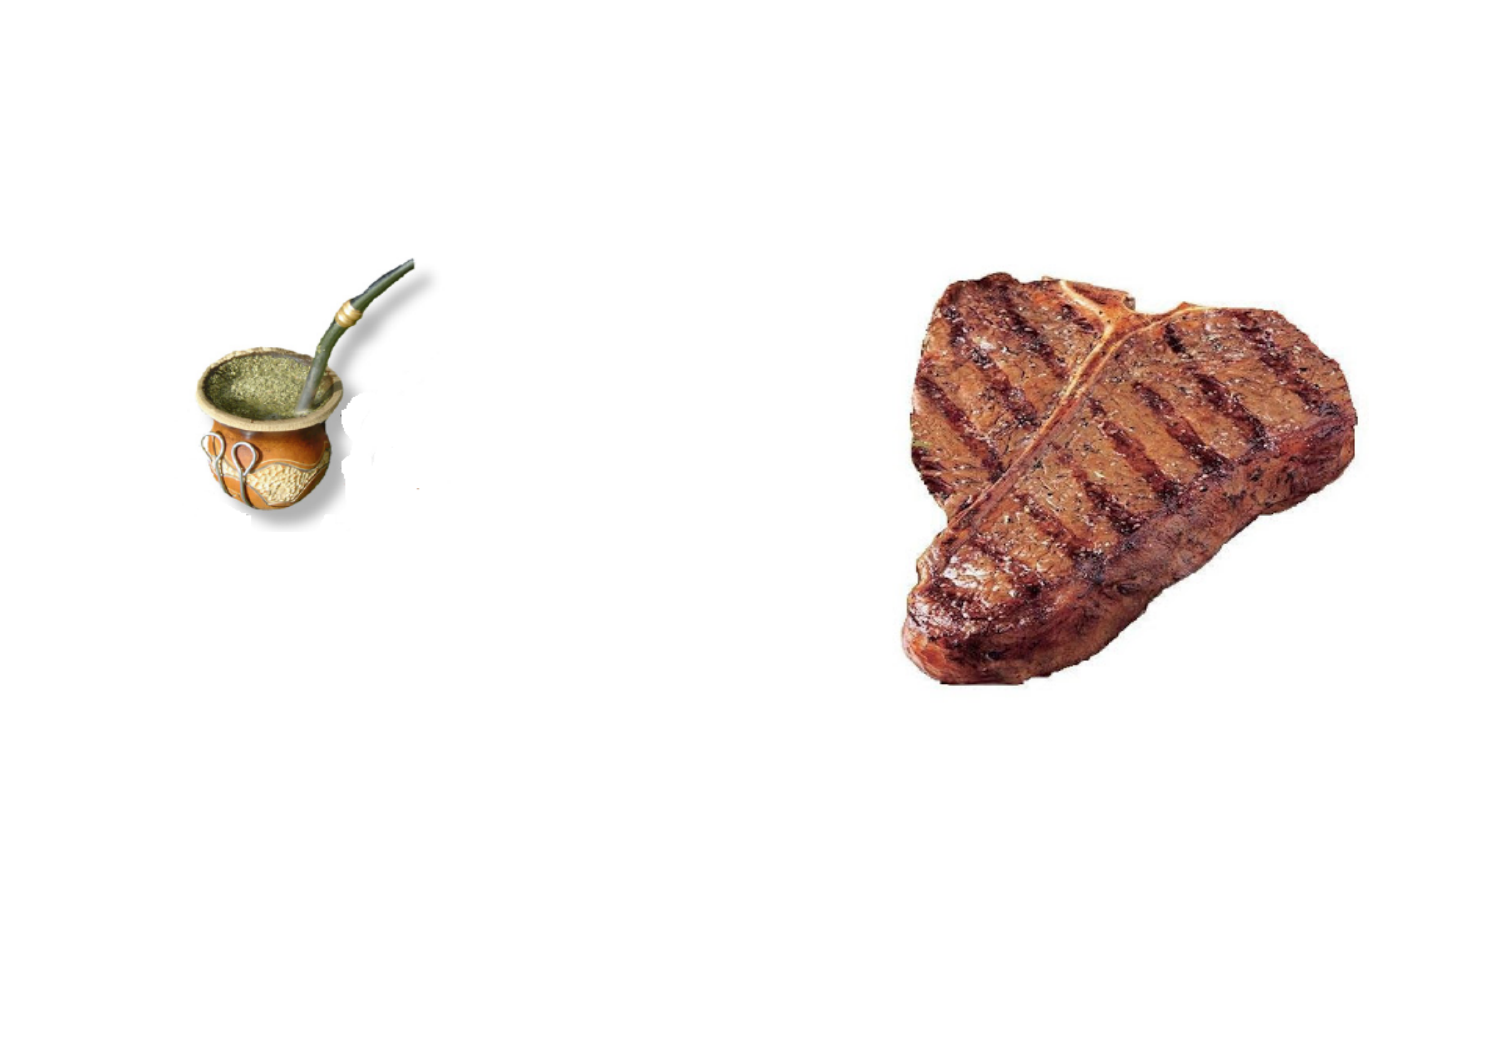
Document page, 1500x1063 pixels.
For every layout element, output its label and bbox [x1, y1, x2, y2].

picture [171, 242, 452, 532]
picture [868, 241, 1369, 714]
